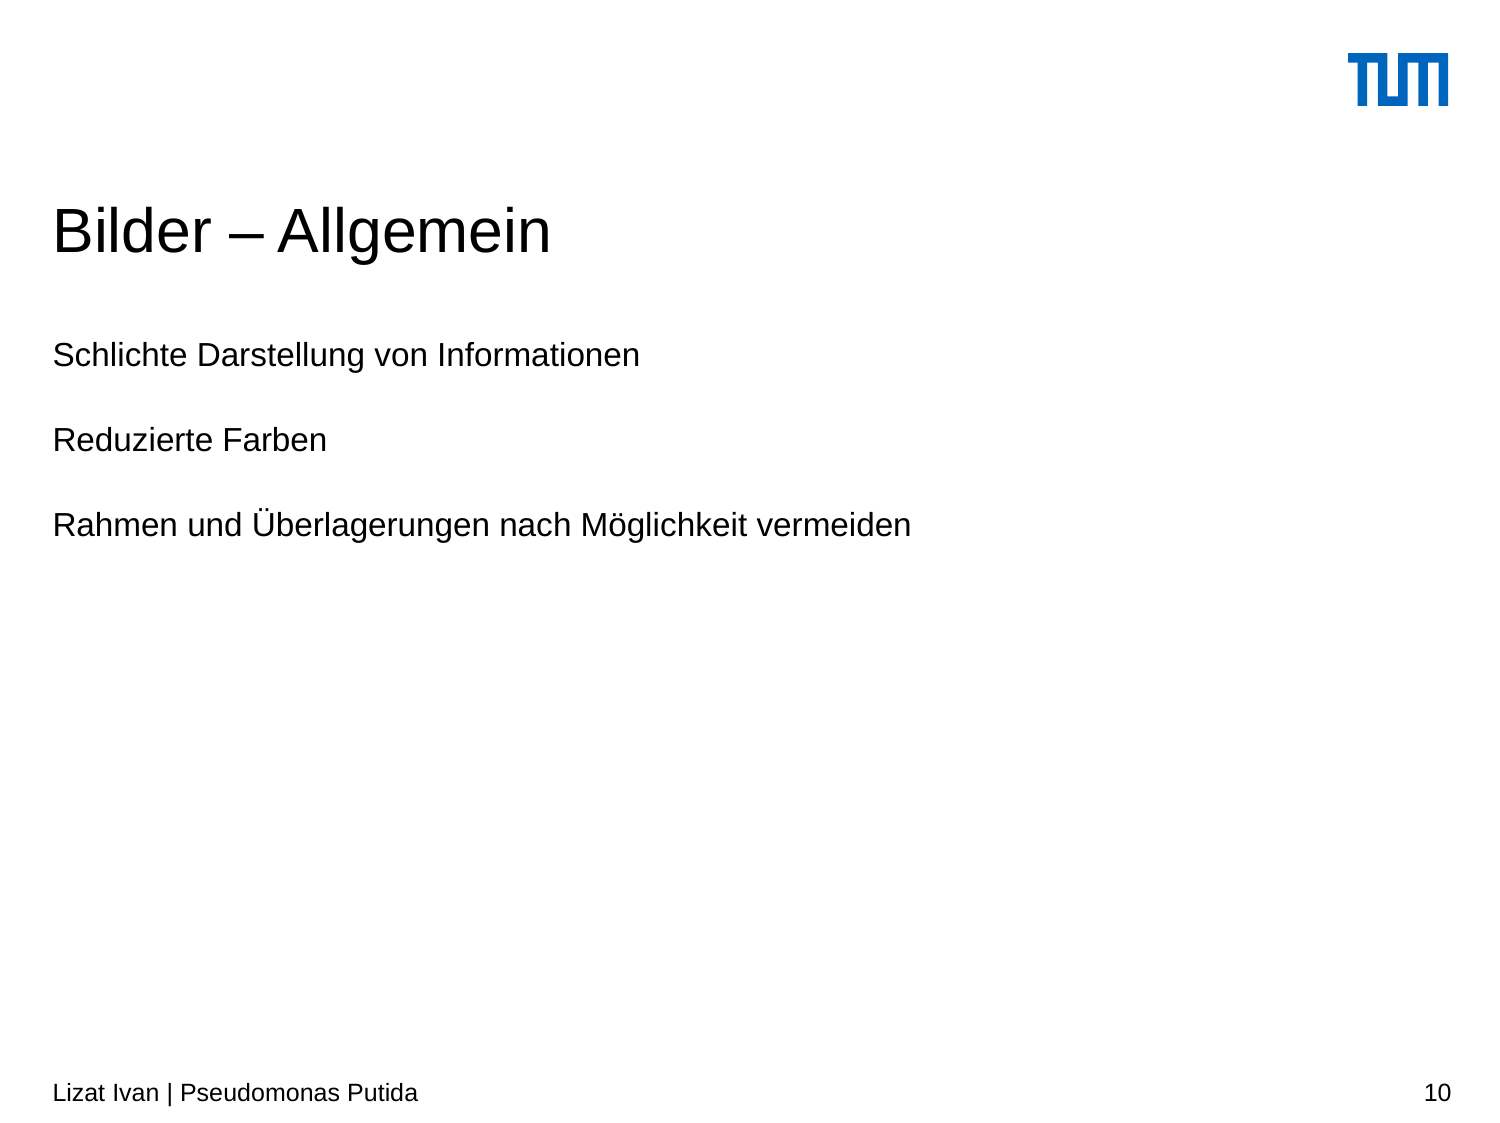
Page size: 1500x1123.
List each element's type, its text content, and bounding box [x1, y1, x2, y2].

title Bilder – Allgemein [52, 195, 1453, 266]
list Schlichte Darstellung von Informationen Reduzierte Farben Rahmen und Überlagerungen nach Möglichkeit vermeiden [52, 330, 1453, 1105]
